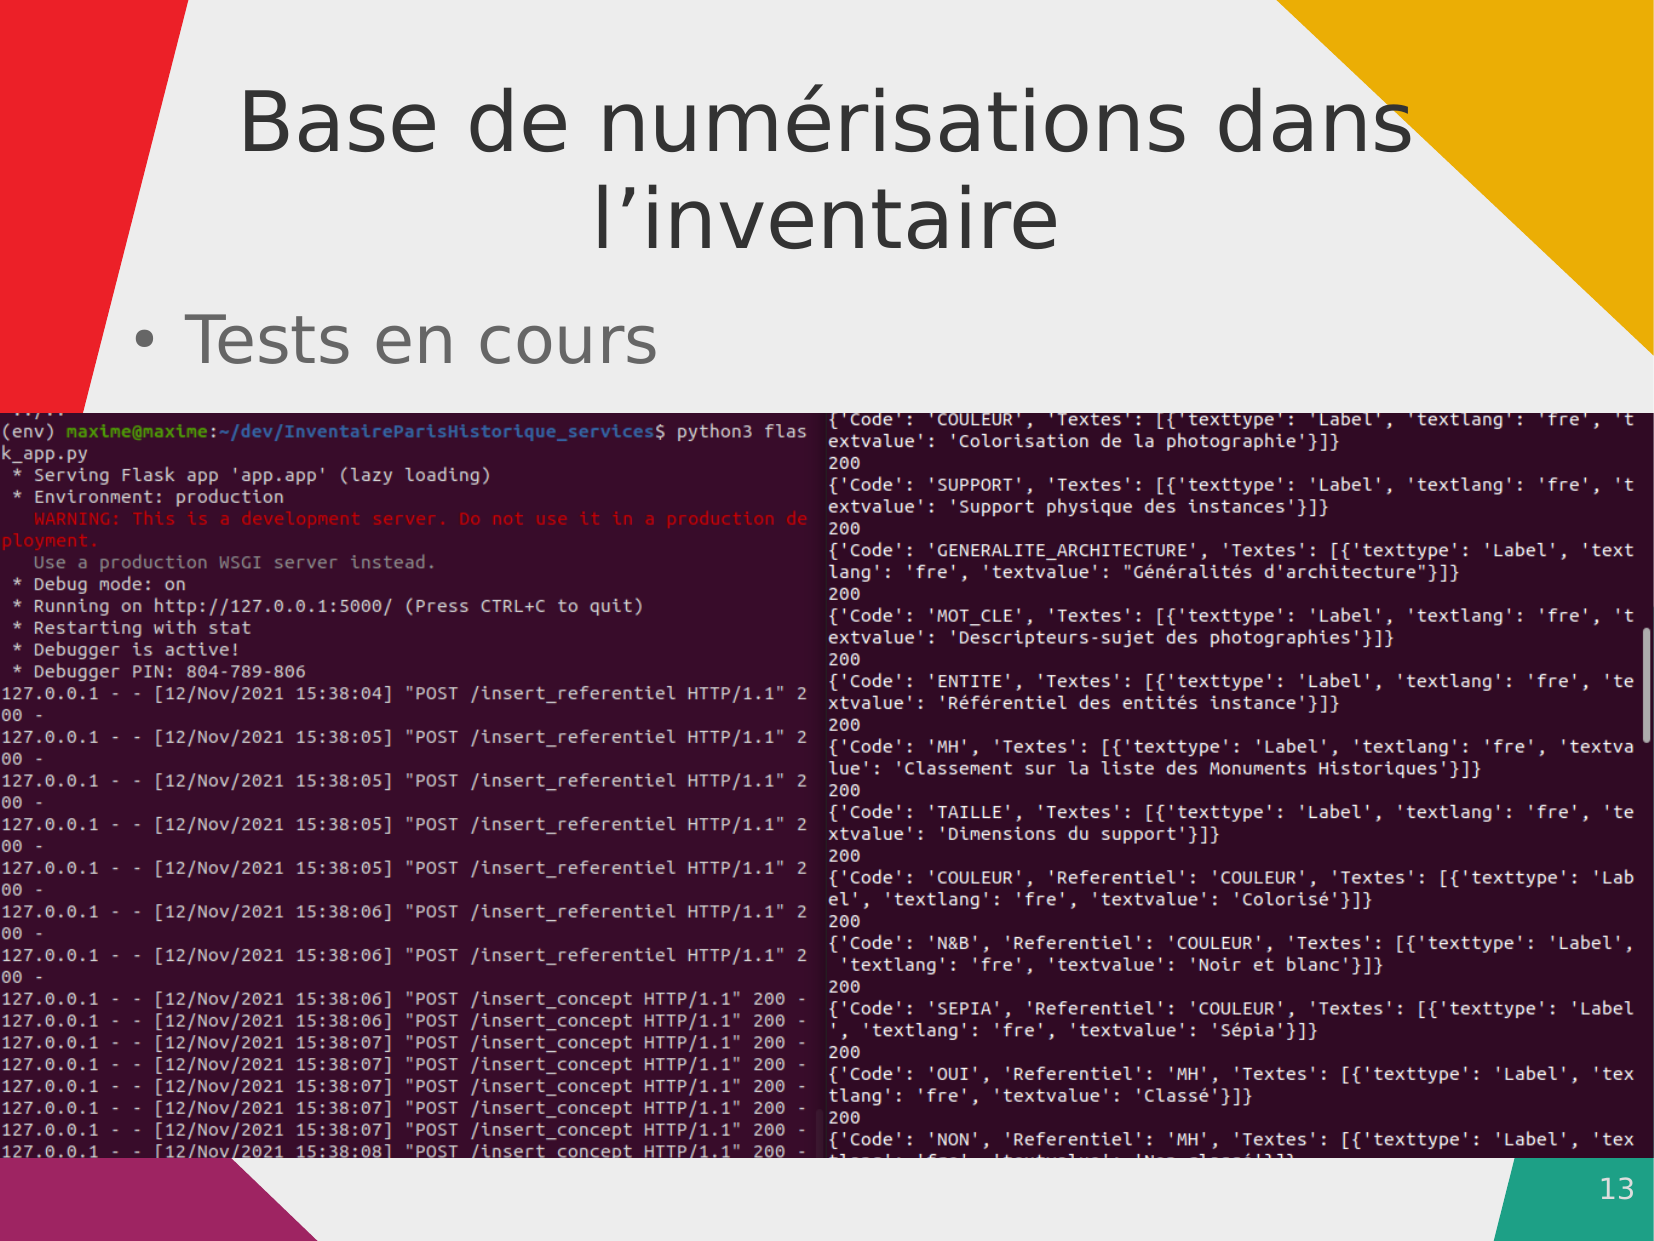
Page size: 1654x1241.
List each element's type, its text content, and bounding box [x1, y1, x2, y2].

list Tests en cours [114, 302, 1539, 413]
picture [0, 413, 1654, 1158]
title Base de numérisations dans l’inventaire [114, 73, 1539, 271]
